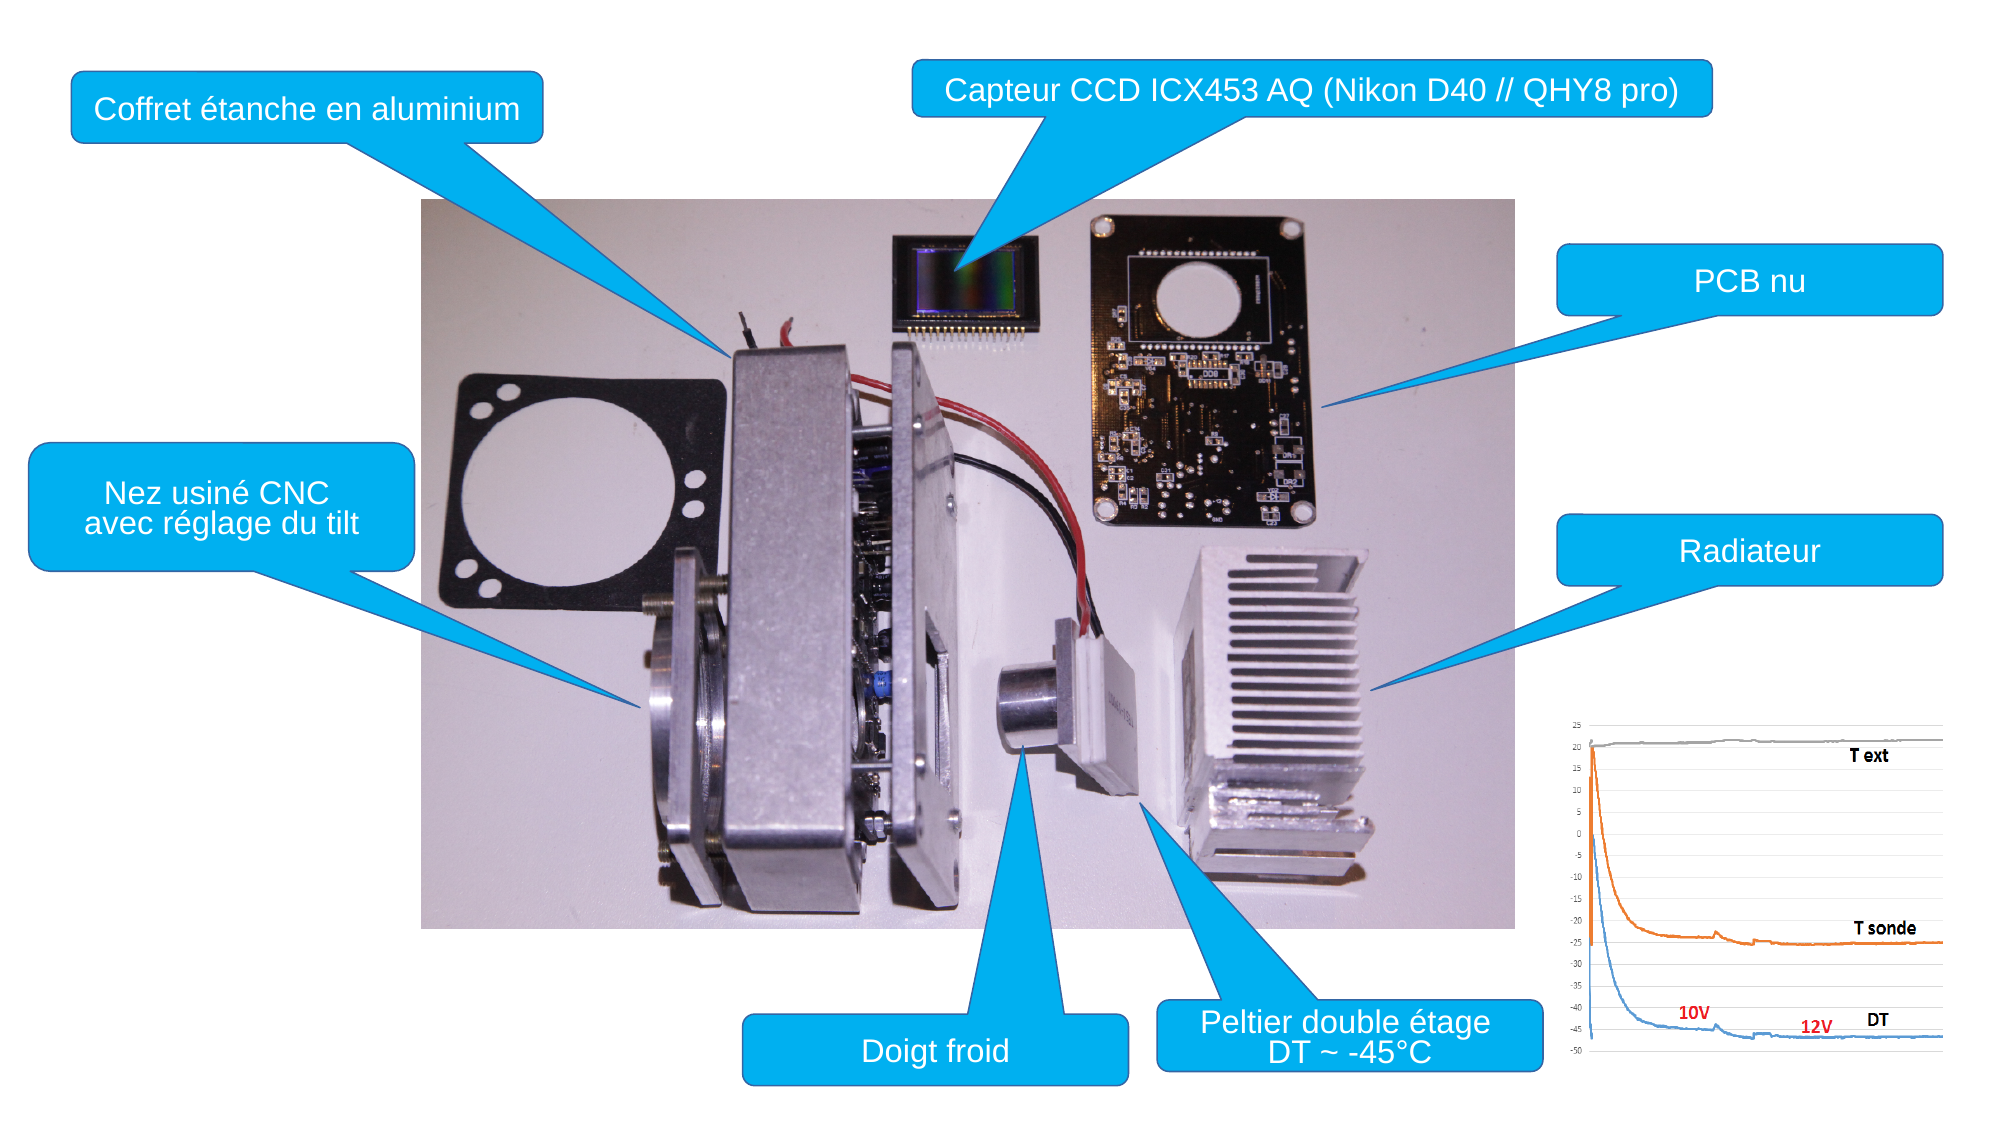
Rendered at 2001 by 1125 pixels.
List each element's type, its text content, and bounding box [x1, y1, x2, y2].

text_box Peltier double étage DT ~ -45°C [1139, 802, 1543, 1072]
text_box Coffret étanche en aluminium [71, 71, 731, 358]
text_box Capteur CCD ICX453 AQ (Nikon D40 // QHY8 pro) [912, 59, 1713, 271]
picture [421, 199, 1515, 929]
picture [1570, 719, 1943, 1057]
text_box Nez usiné CNC avec réglage du tilt [28, 442, 641, 708]
text_box Radiateur [1370, 514, 1943, 691]
text_box Doigt froid [742, 745, 1129, 1086]
text_box PCB nu [1321, 244, 1943, 408]
